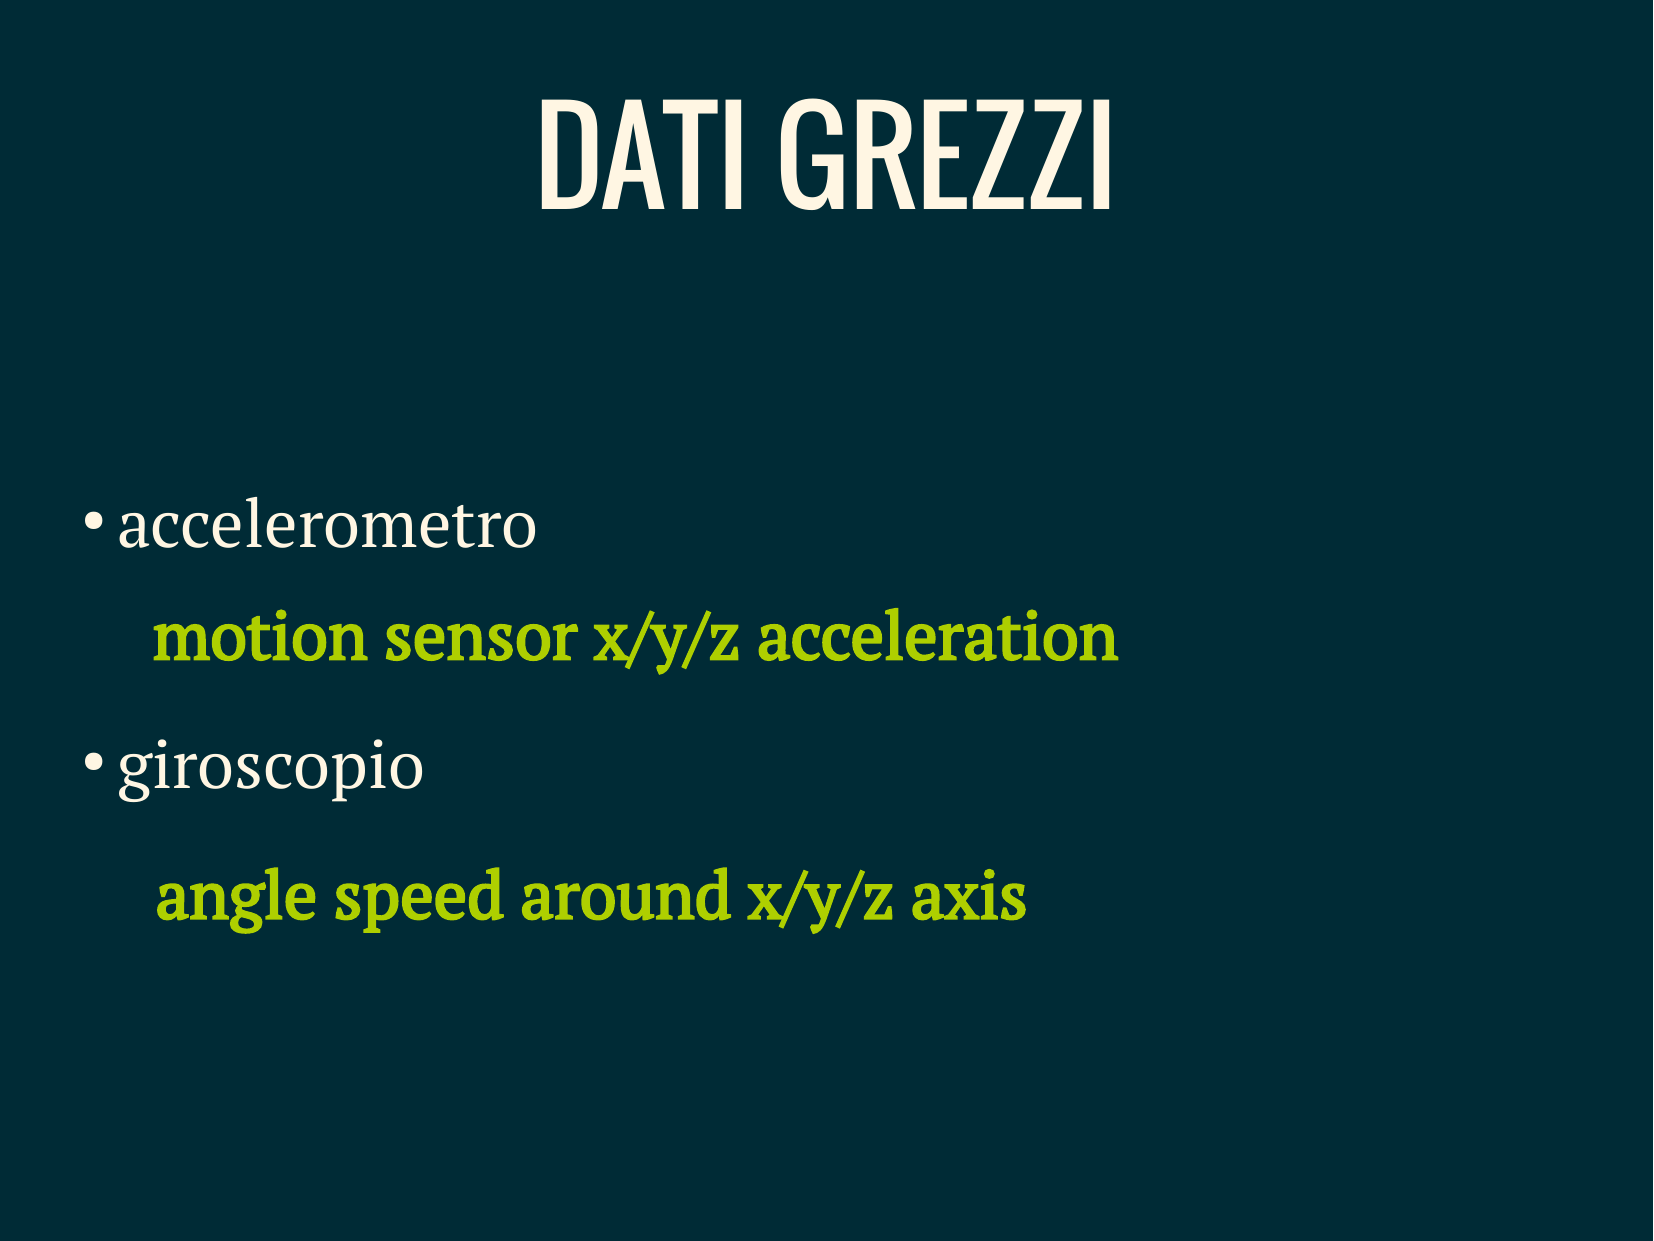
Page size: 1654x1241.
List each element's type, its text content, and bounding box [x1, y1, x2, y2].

title DATI GREZZI [82, 49, 1571, 257]
text_box accelerometro motion sensor x/y/z acceleration giroscopio angle speed around x/y/z axis [81, 366, 1570, 1193]
